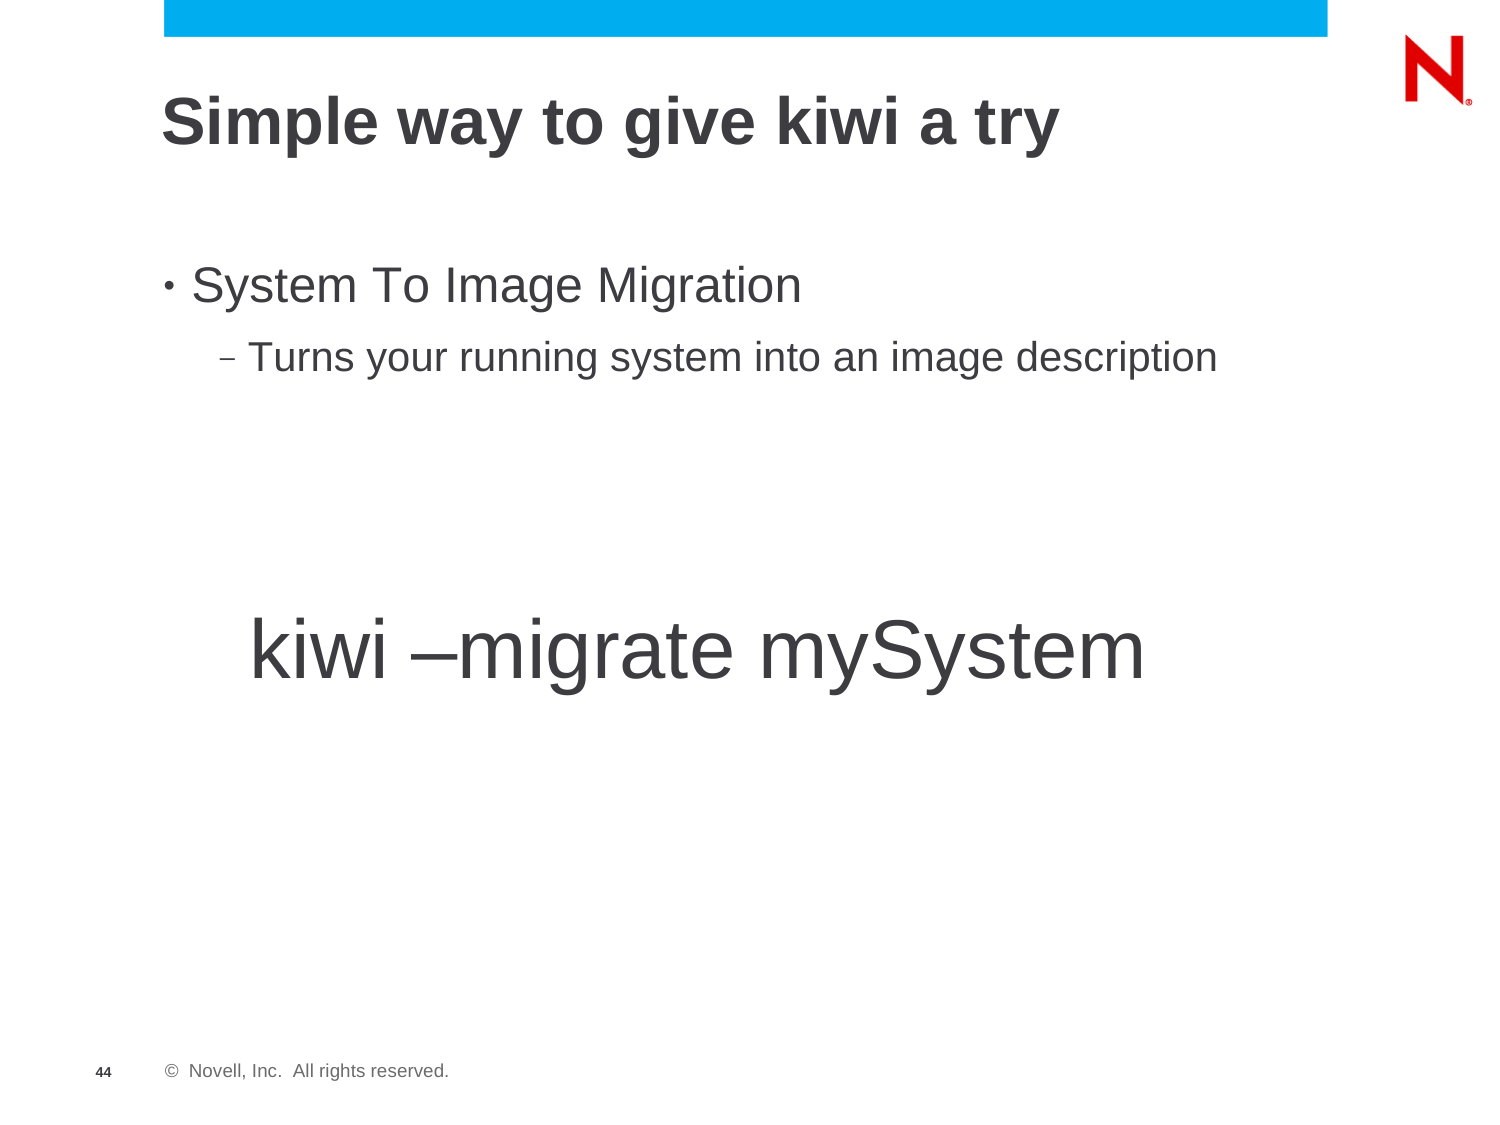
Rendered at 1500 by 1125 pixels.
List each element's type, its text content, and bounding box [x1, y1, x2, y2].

title Simple way to give kiwi a try [161, 41, 1383, 205]
picture [1403, 32, 1473, 107]
list System To Image Migration Turns your running system into an image description kiwi –migrate mySystem [163, 254, 1404, 986]
